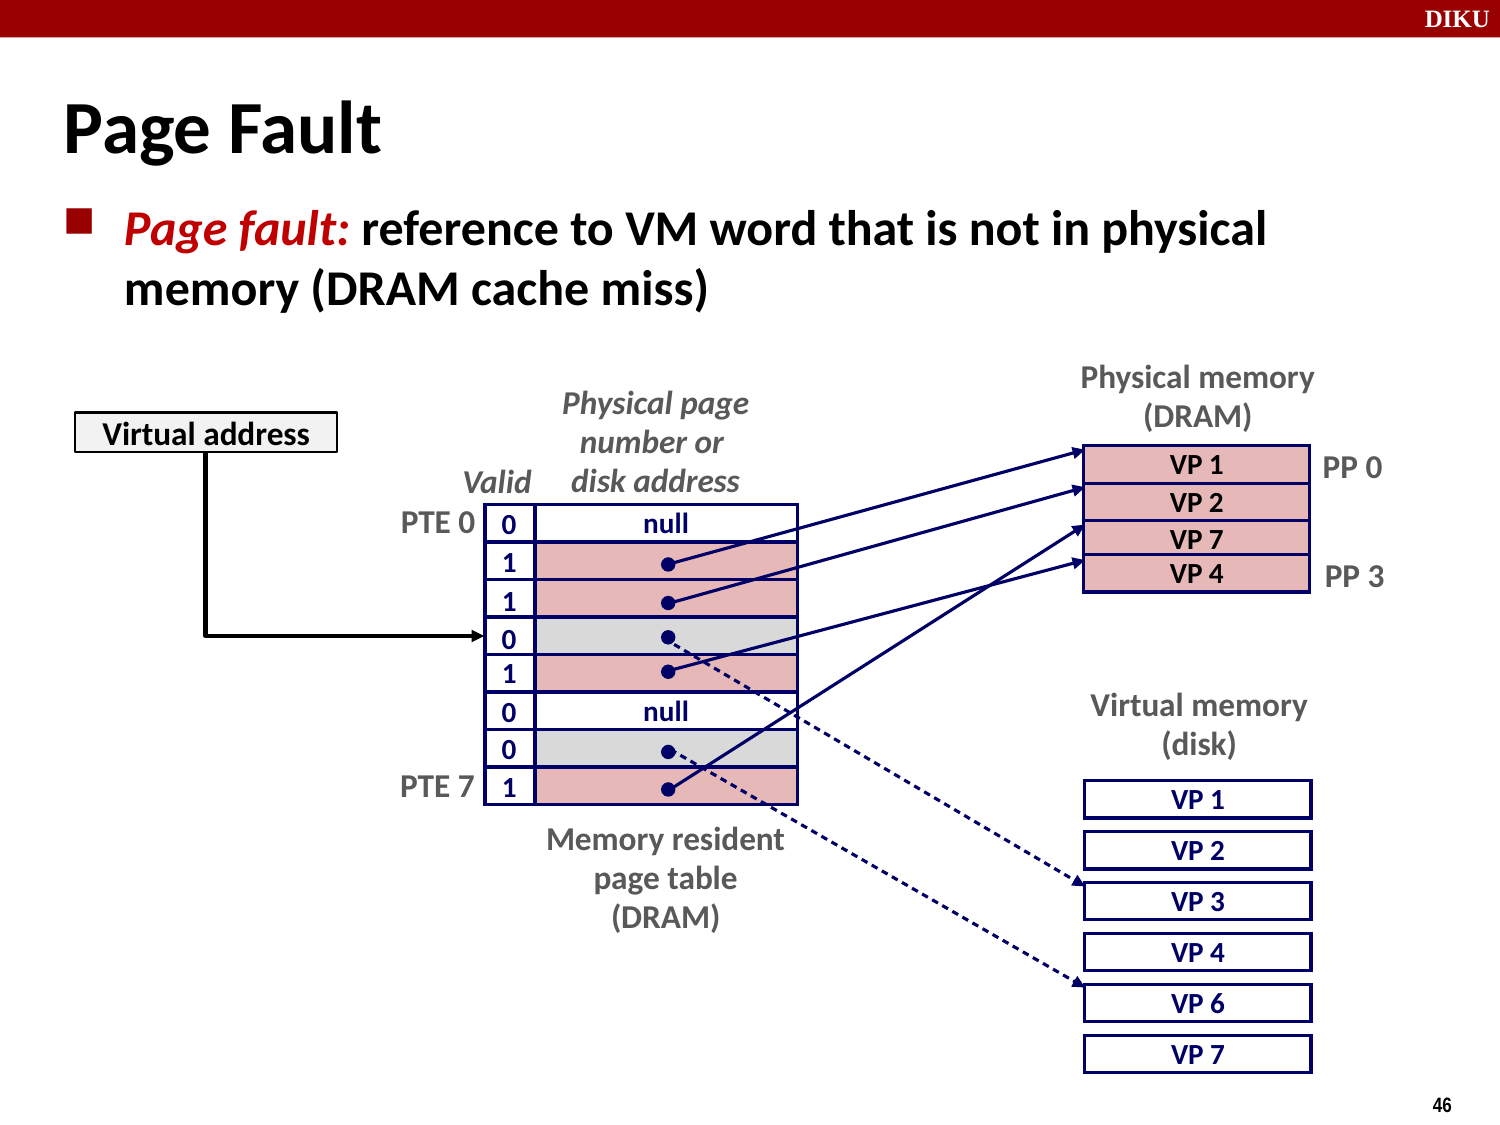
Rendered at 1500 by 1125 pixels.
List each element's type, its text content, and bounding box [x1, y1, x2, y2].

text_box 0 [505, 633, 512, 646]
text_box VP 1 [1084, 780, 1312, 819]
text_box PP 3 [1310, 548, 1400, 604]
text_box VP 2 [1083, 484, 1310, 521]
text_box Page Fault [48, 59, 1408, 188]
text_box 0 [490, 499, 532, 537]
text_box VP 4 [1084, 933, 1312, 971]
text_box [536, 542, 798, 693]
text_box VP 2 [1084, 831, 1312, 869]
text_box 1 [487, 648, 532, 687]
text_box VP 3 [1084, 882, 1312, 920]
text_box 1 [490, 775, 532, 814]
text_box null [768, 713, 798, 730]
text_box [536, 730, 798, 805]
text_box PP 0 [1307, 439, 1398, 495]
text_box 1 [487, 537, 532, 576]
text_box 1 [487, 576, 532, 627]
text_box Physical page number or disk address [547, 374, 765, 509]
text_box Physical memory (DRAM) [1065, 349, 1330, 445]
text_box VP 6 [1084, 984, 1312, 1022]
text_box 0 [486, 687, 532, 724]
text_box VP 1 [1083, 445, 1310, 484]
text_box Memory resident page table (DRAM) [531, 811, 801, 945]
text_box null [759, 531, 798, 542]
text_box Page fault: reference to VM word that is not in physical memory (DRAM cache miss) [52, 188, 1416, 313]
text_box null [536, 504, 798, 542]
text_box Virtual memory (disk) [1075, 677, 1323, 772]
text_box VP 7 [1083, 521, 1310, 554]
text_box Virtual address [75, 412, 338, 453]
text_box PTE 7 [385, 758, 490, 814]
text_box PTE 0 [385, 493, 490, 549]
text_box VP 4 [1083, 554, 1310, 593]
text_box Valid [447, 454, 560, 510]
text_box 0 [486, 614, 532, 665]
text_box VP 7 [1084, 1035, 1312, 1073]
text_box null [536, 693, 798, 730]
text_box 0 [486, 724, 532, 775]
